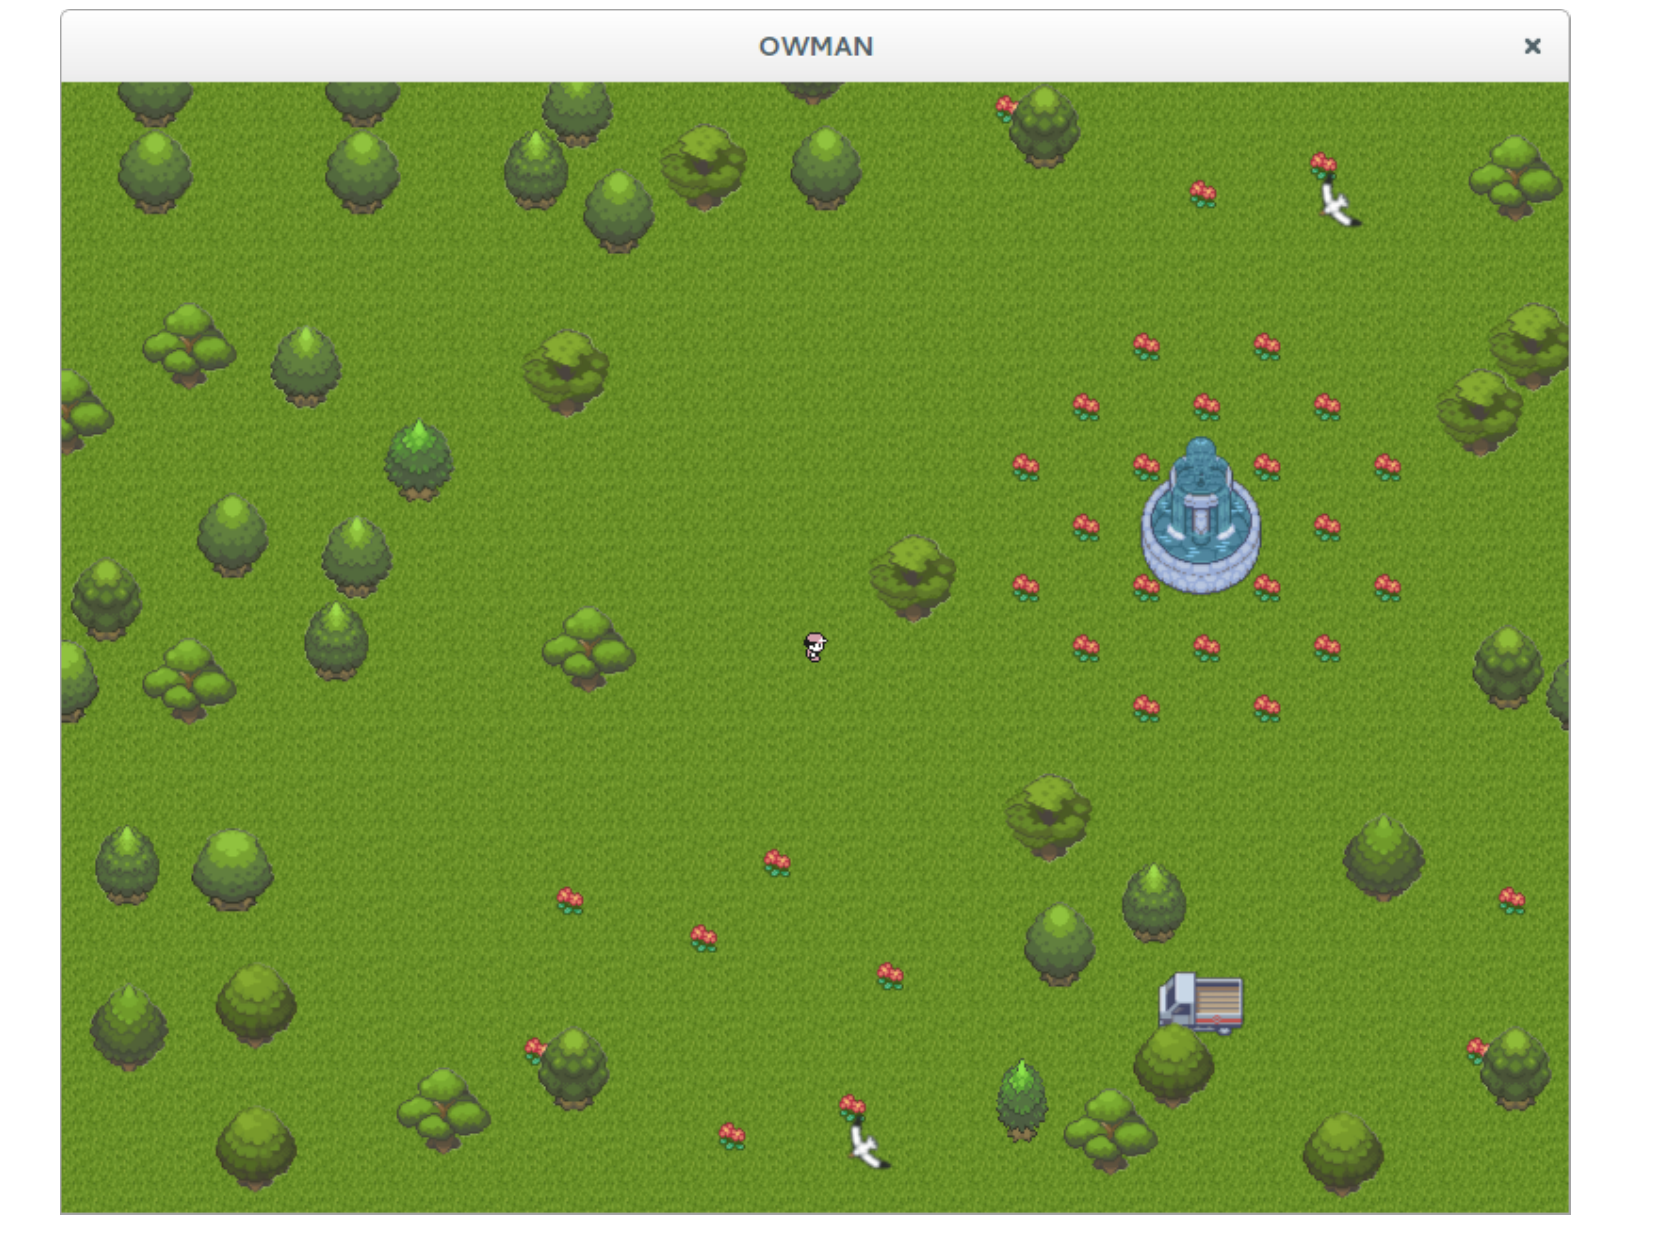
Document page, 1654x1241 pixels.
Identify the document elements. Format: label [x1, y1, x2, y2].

picture [60, 9, 1571, 1216]
